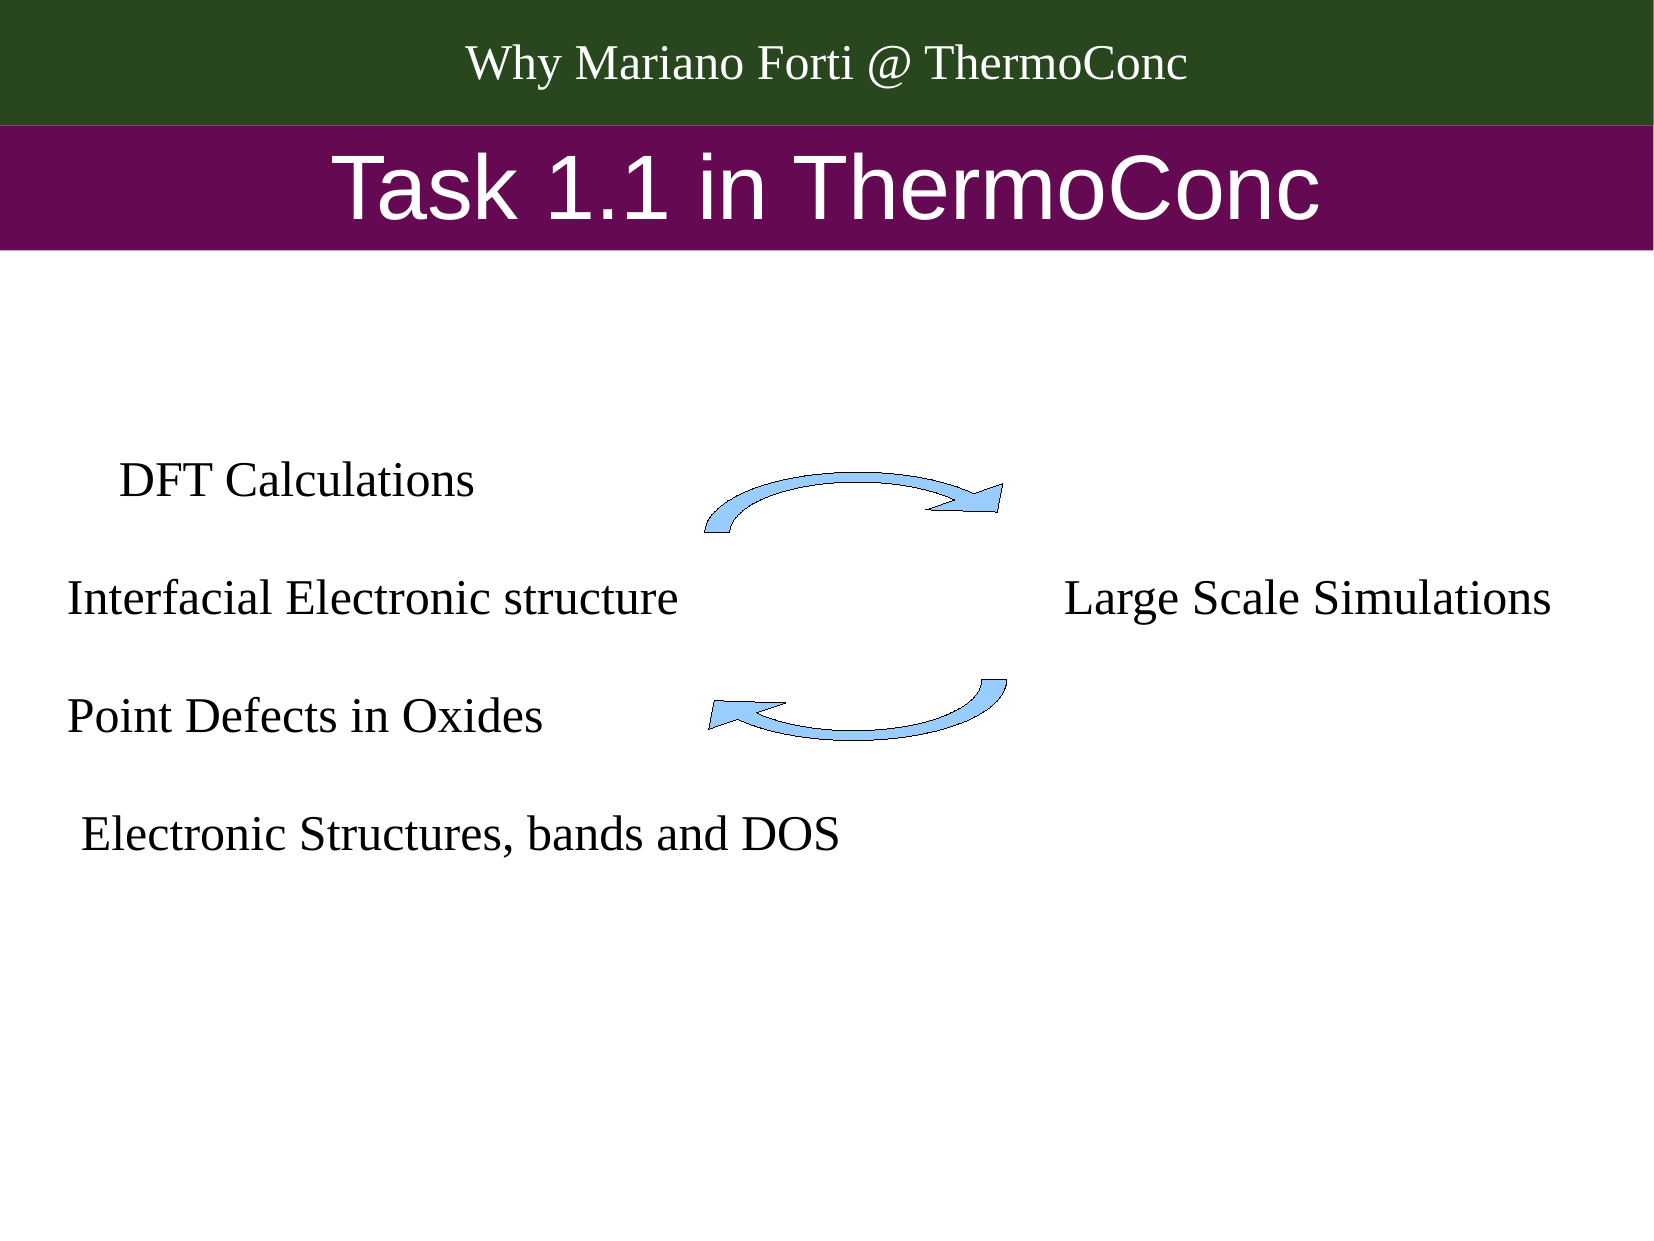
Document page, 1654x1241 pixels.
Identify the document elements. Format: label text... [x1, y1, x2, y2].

text_box Point Defects in Oxides [52, 680, 754, 807]
text_box Electronic Structures, bands and DOS [66, 798, 924, 925]
title Task 1.1 in ThermoConc [0, 125, 1654, 251]
text_box DFT Calculations [104, 444, 747, 562]
text_box Interfacial Electronic structure [52, 562, 754, 680]
text_box [708, 679, 1007, 741]
text_box Large Scale Simulations [1049, 562, 1654, 688]
text_box [704, 472, 1003, 533]
